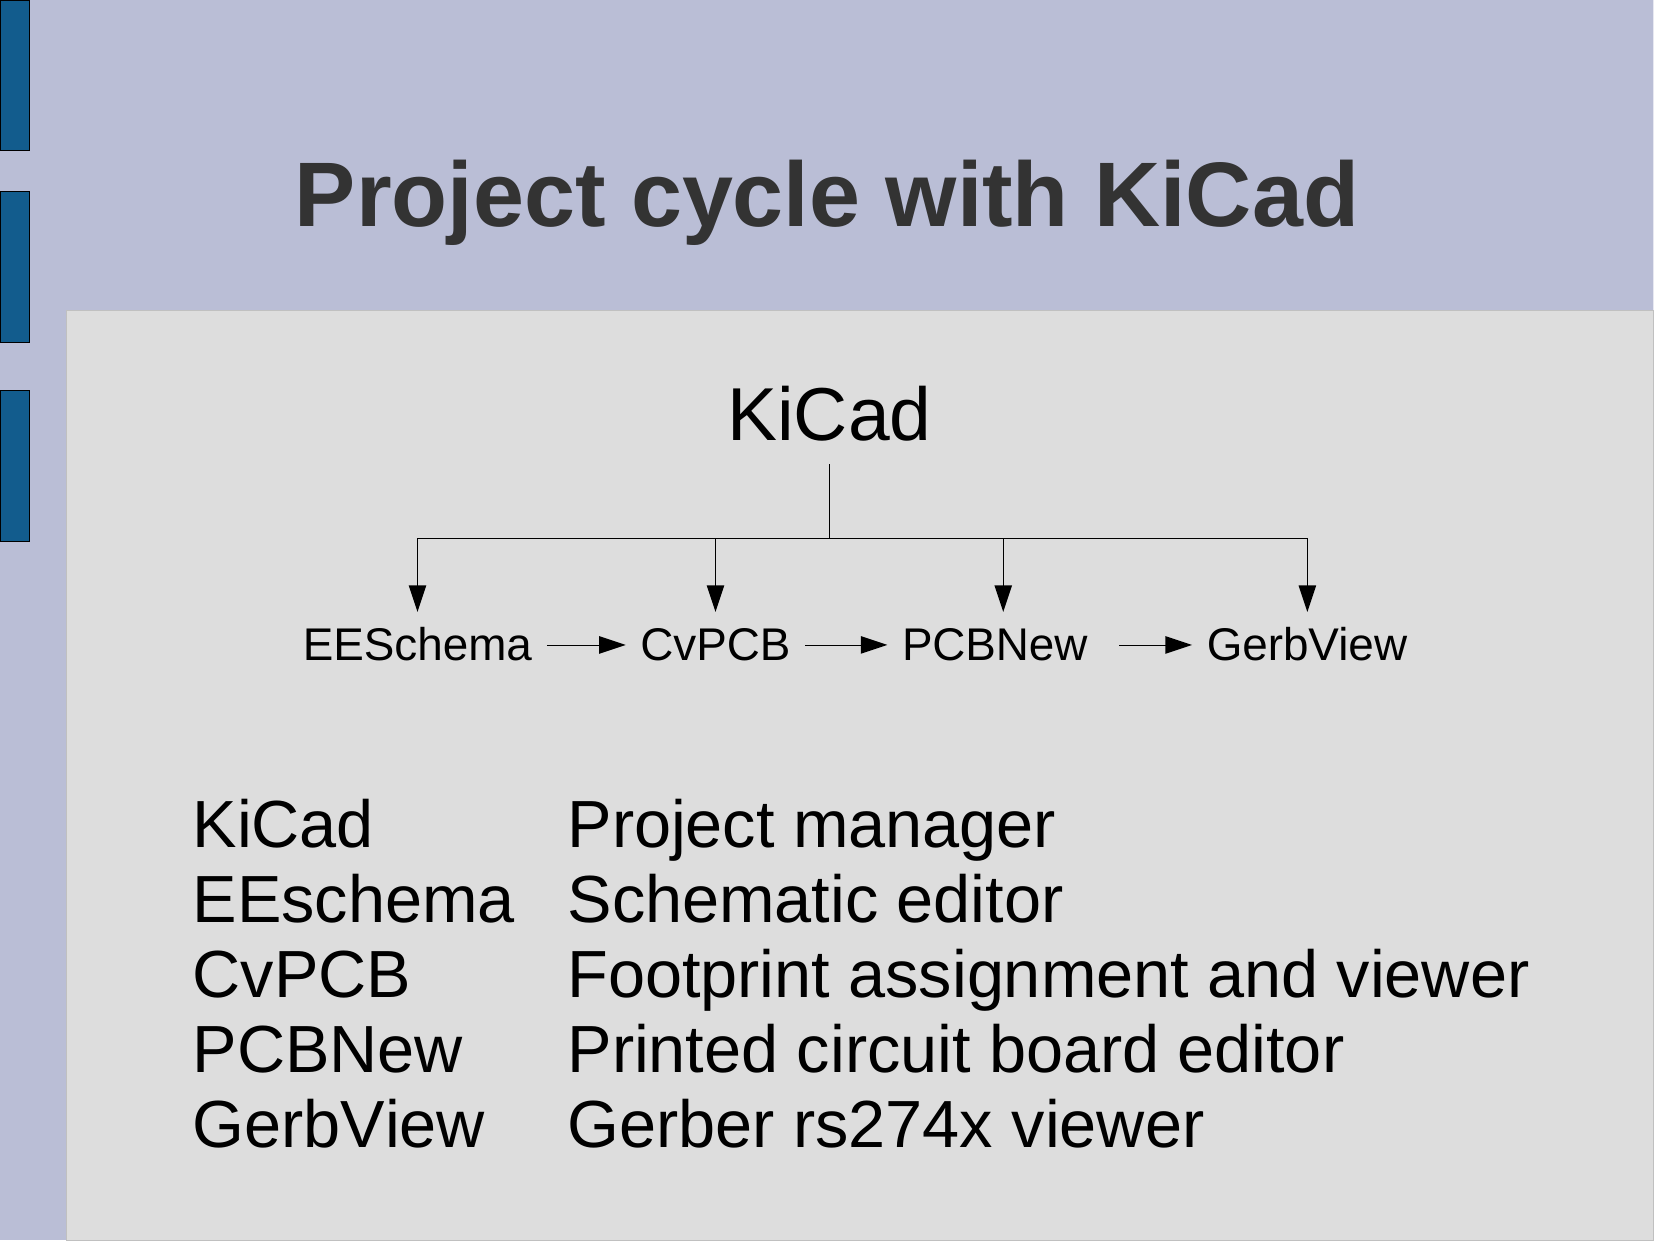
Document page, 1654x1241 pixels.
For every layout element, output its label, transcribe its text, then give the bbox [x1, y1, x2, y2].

text_box PCBNew [887, 611, 1120, 679]
title Project cycle with KiCad [121, 91, 1534, 299]
text_box CvPCB [625, 611, 806, 679]
text_box KiCad [712, 365, 947, 465]
text_box EESchema [288, 611, 547, 679]
list KiCad Project manager EEschema Schematic editor CvPCB Footprint assignment and viewer PCBNew Printed circuit board editor GerbView Gerber rs274x viewer [121, 787, 1576, 1201]
text_box GerbView [1192, 611, 1423, 679]
